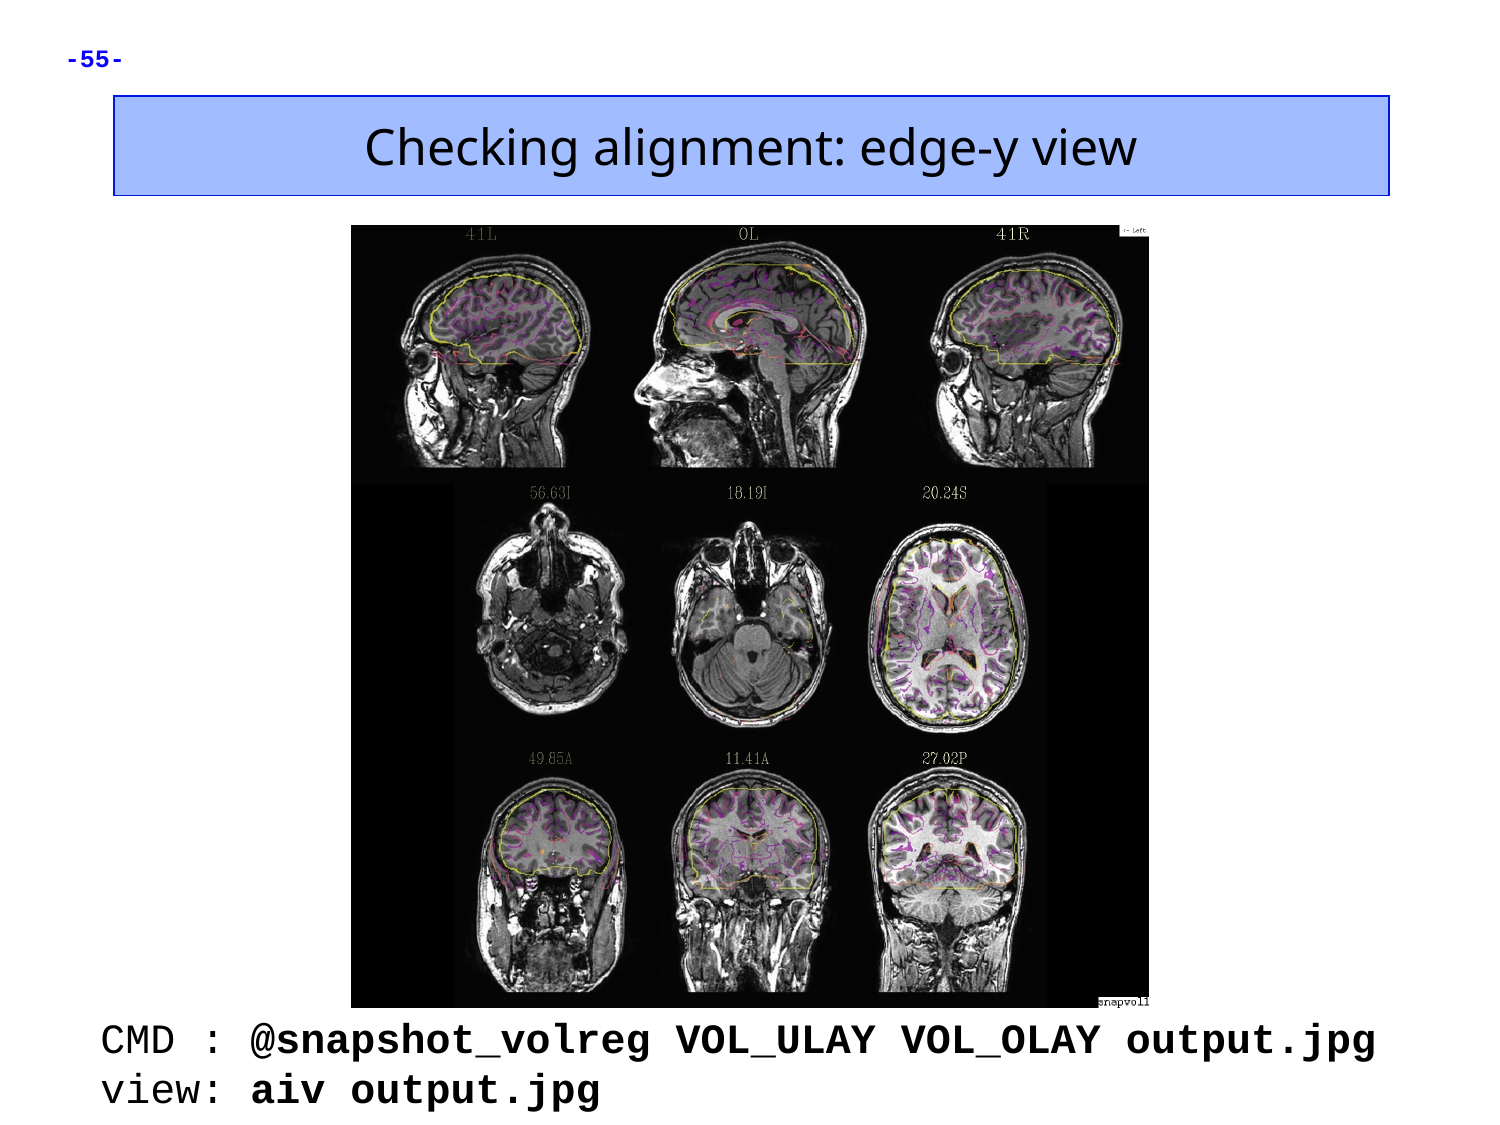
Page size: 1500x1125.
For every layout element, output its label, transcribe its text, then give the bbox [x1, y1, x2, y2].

text_box Checking alignment: edge-y view [114, 95, 1389, 196]
picture [351, 225, 1149, 1004]
text_box CMD : @snapshot_volreg VOL_ULAY VOL_OLAY output.jpg view: aiv output.jpg [85, 1004, 1429, 1120]
